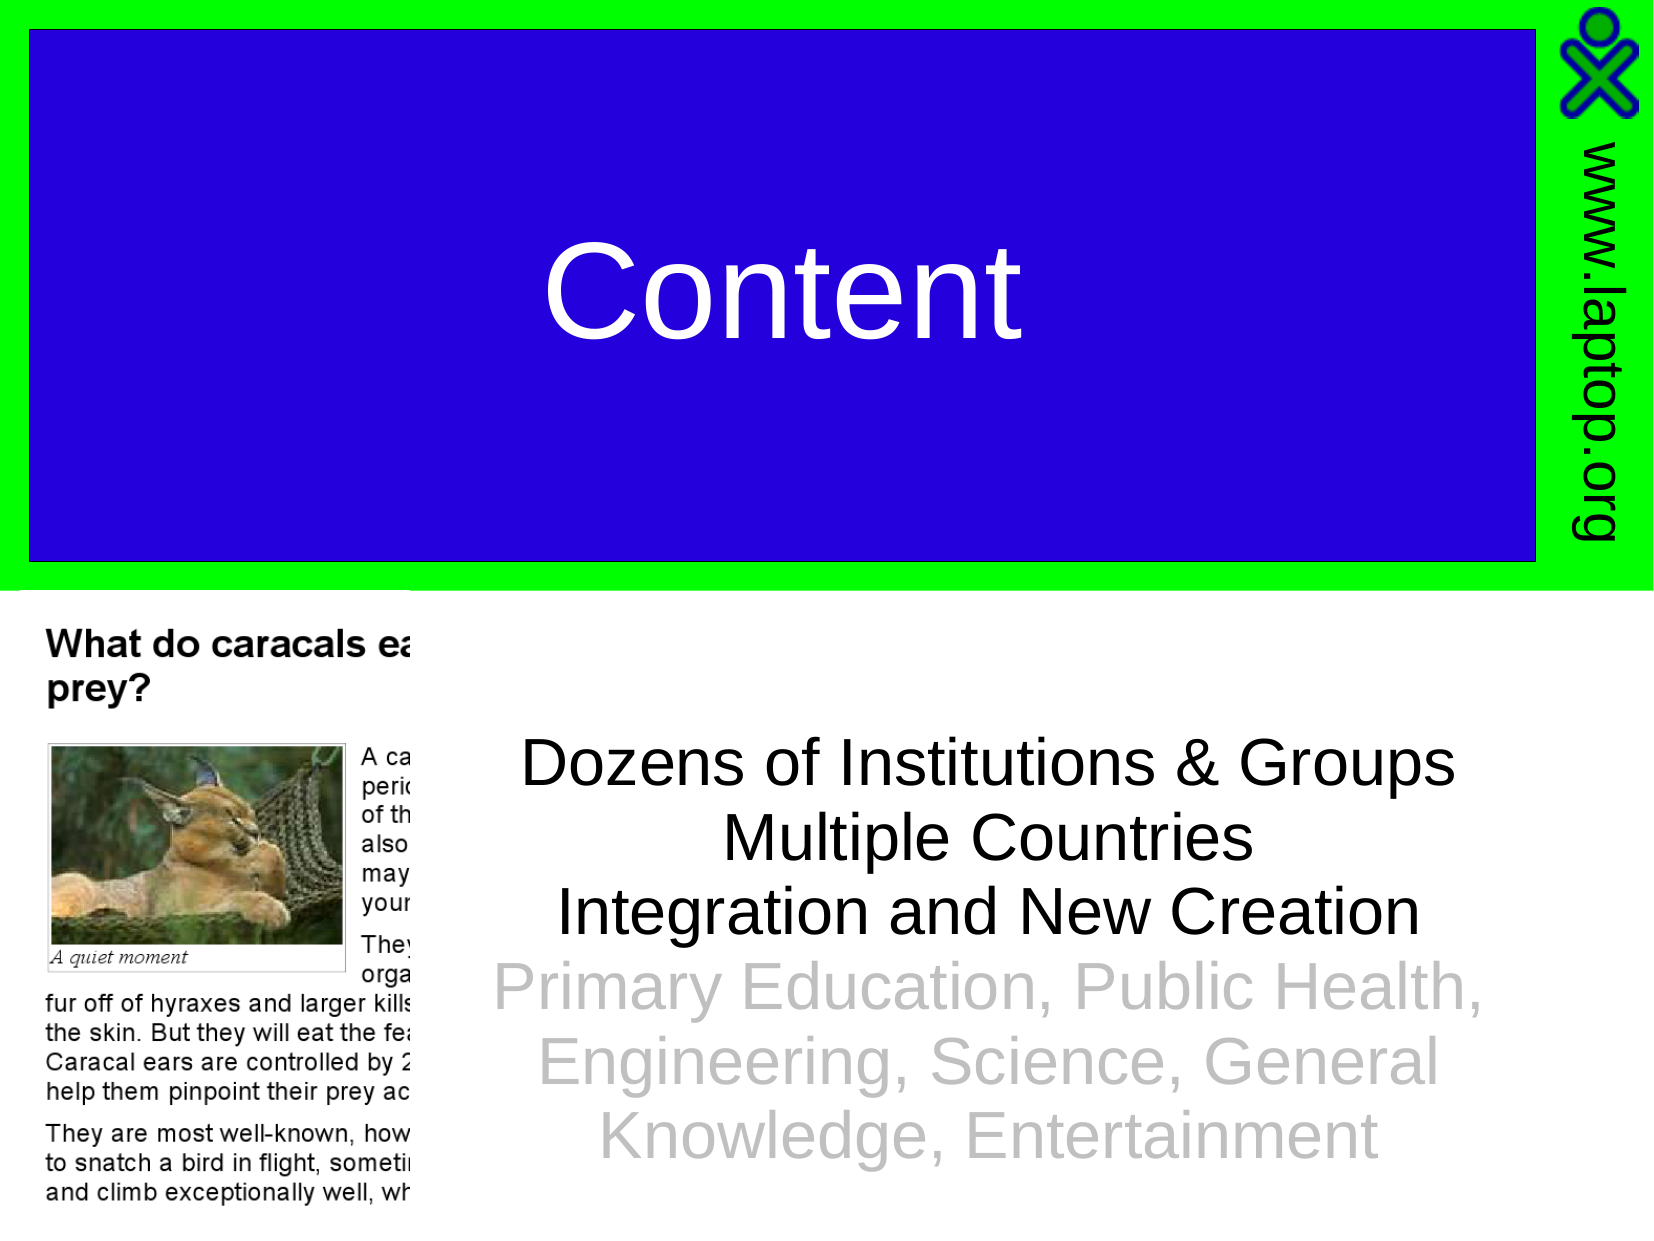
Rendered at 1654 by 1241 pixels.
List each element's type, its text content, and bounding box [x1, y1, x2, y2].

title Content [59, 56, 1506, 525]
picture [1559, 7, 1639, 119]
picture [20, 590, 410, 1211]
subtitle Dozens of Institutions & Groups Multiple Countries Integration and New Creation Primary Education, Public Health, Engineering, Science, General Knowledge, Entertainment [413, 712, 1565, 1186]
